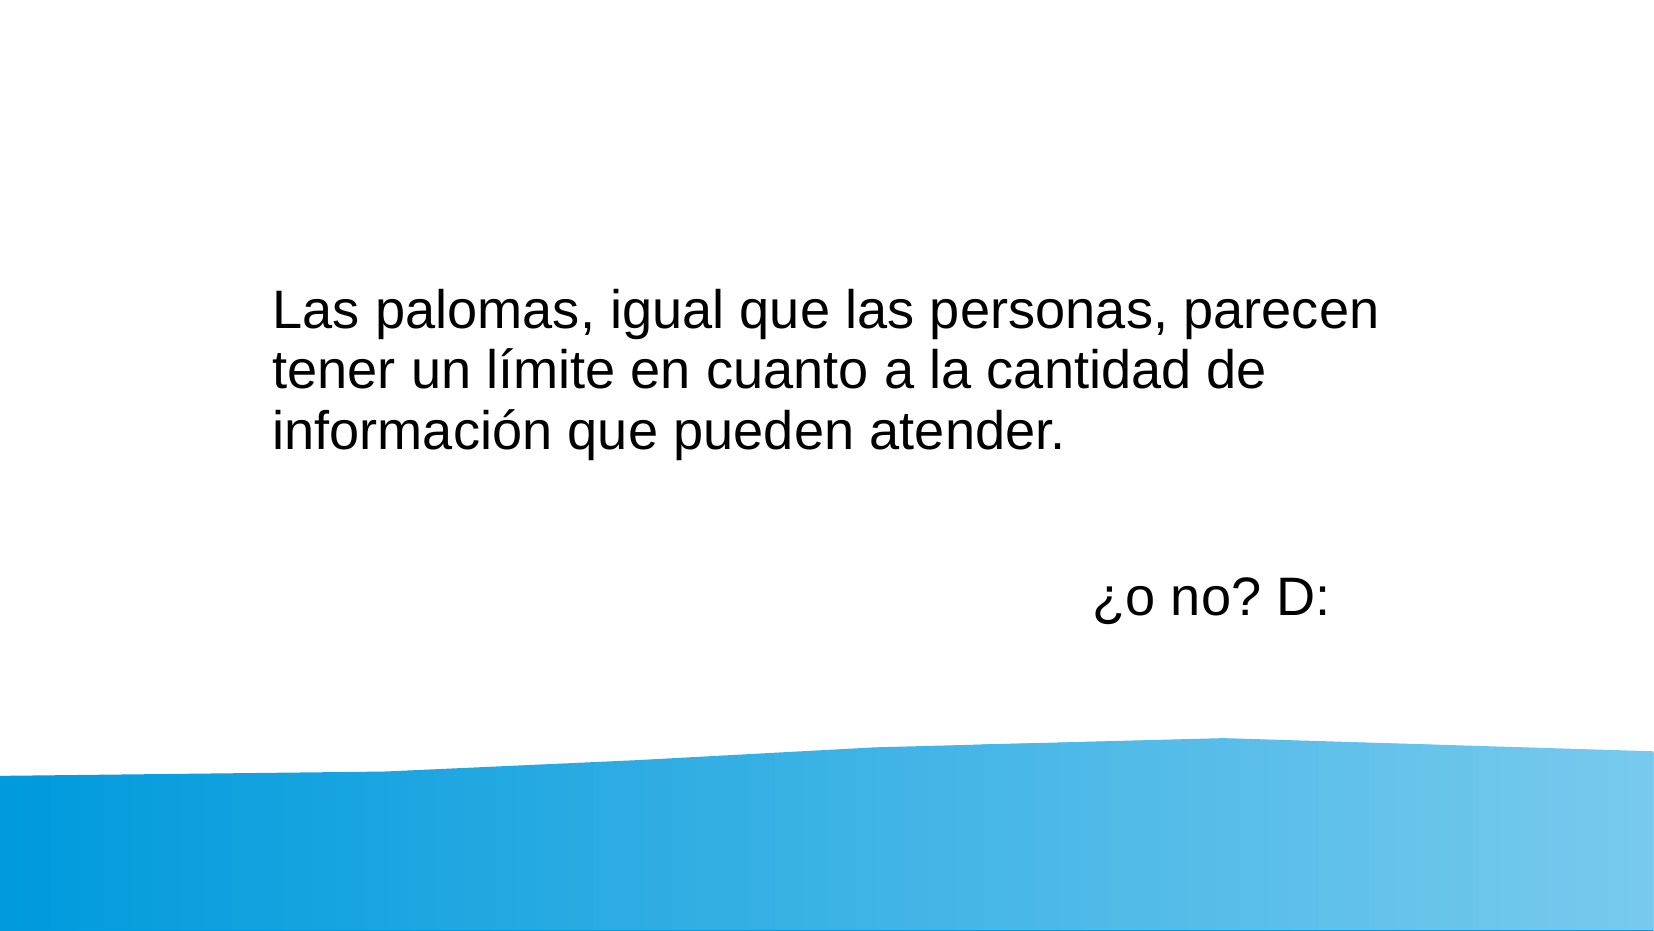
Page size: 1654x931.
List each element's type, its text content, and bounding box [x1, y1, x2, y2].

text_box Las palomas, igual que las personas, parecen tener un límite en cuanto a la cantidad de información que pueden atender. [257, 271, 1396, 469]
text_box ¿o no? D: [1077, 559, 1346, 635]
